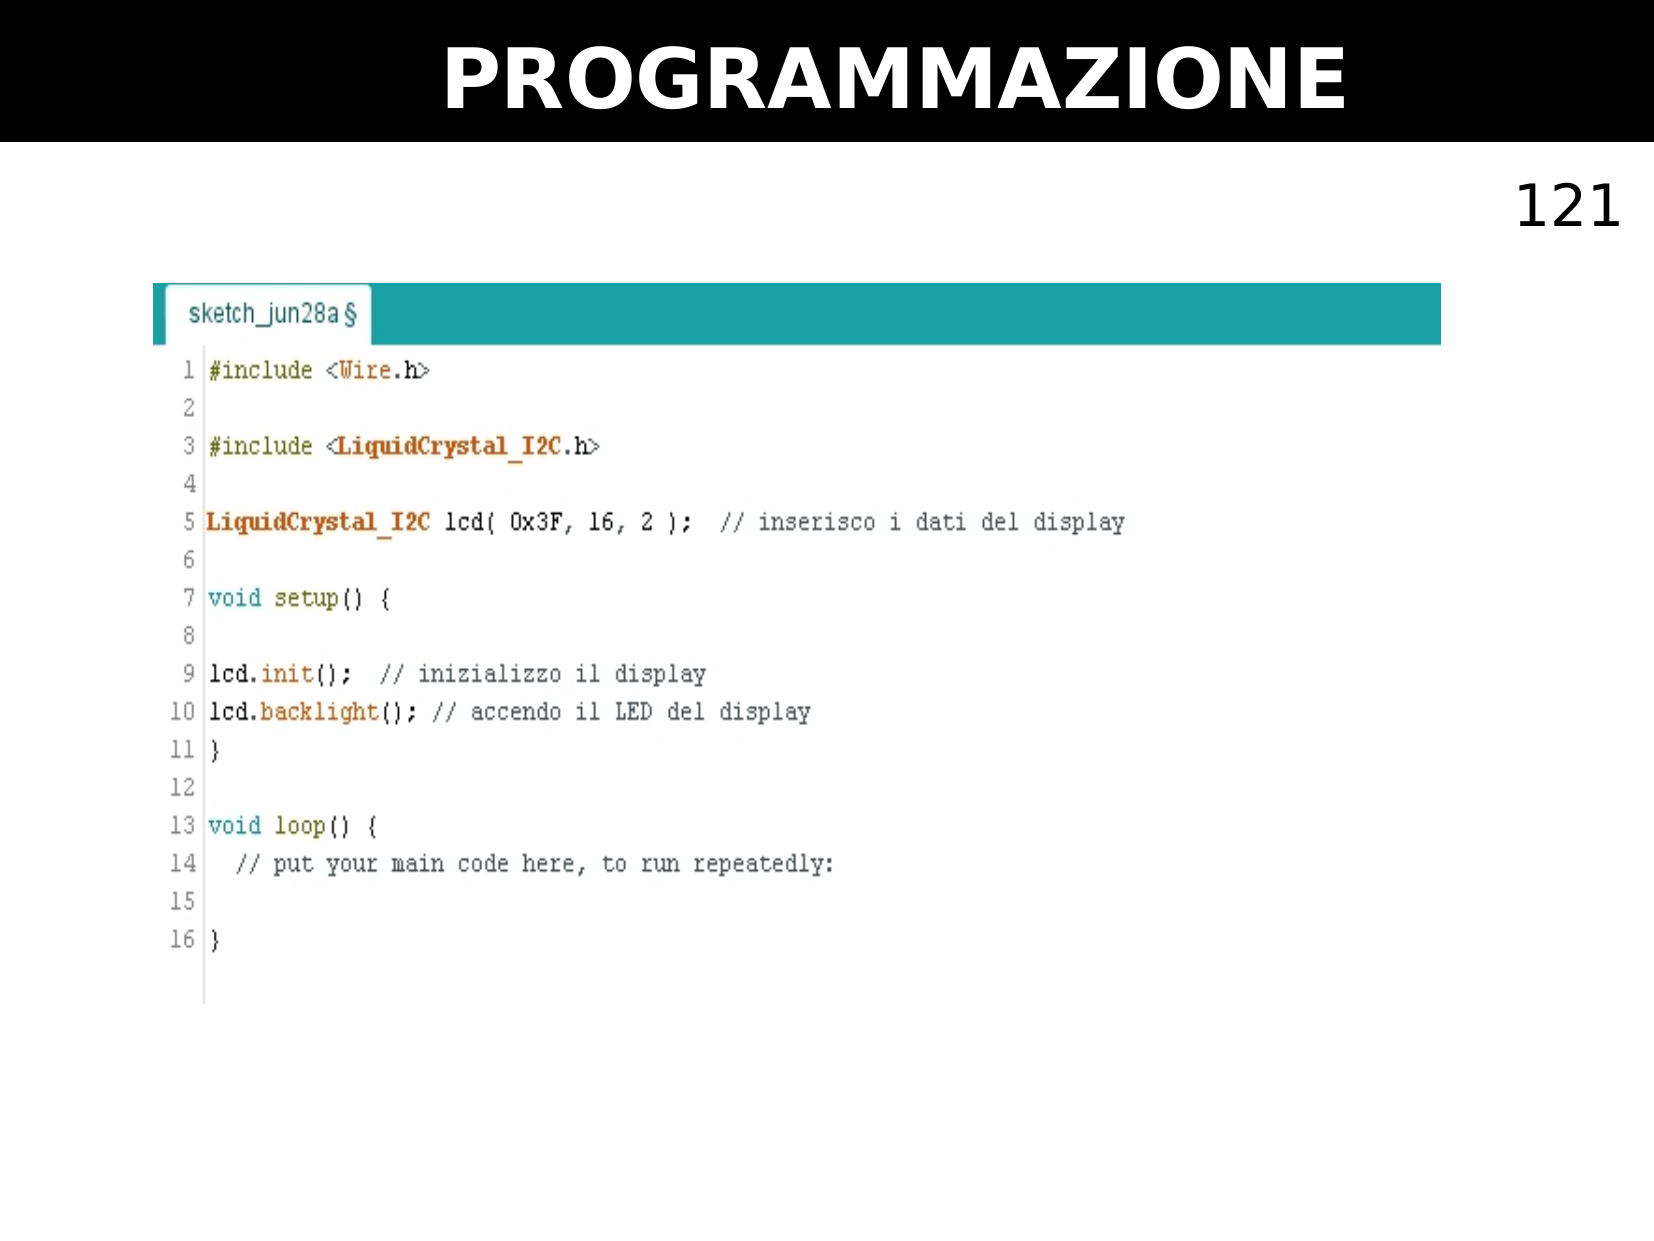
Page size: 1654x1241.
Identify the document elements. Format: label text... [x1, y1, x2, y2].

text_box 121 [1498, 165, 1640, 249]
text_box [0, 0, 1654, 142]
text_box PROGRAMMAZIONE [425, 23, 1366, 136]
picture [153, 283, 1441, 1004]
